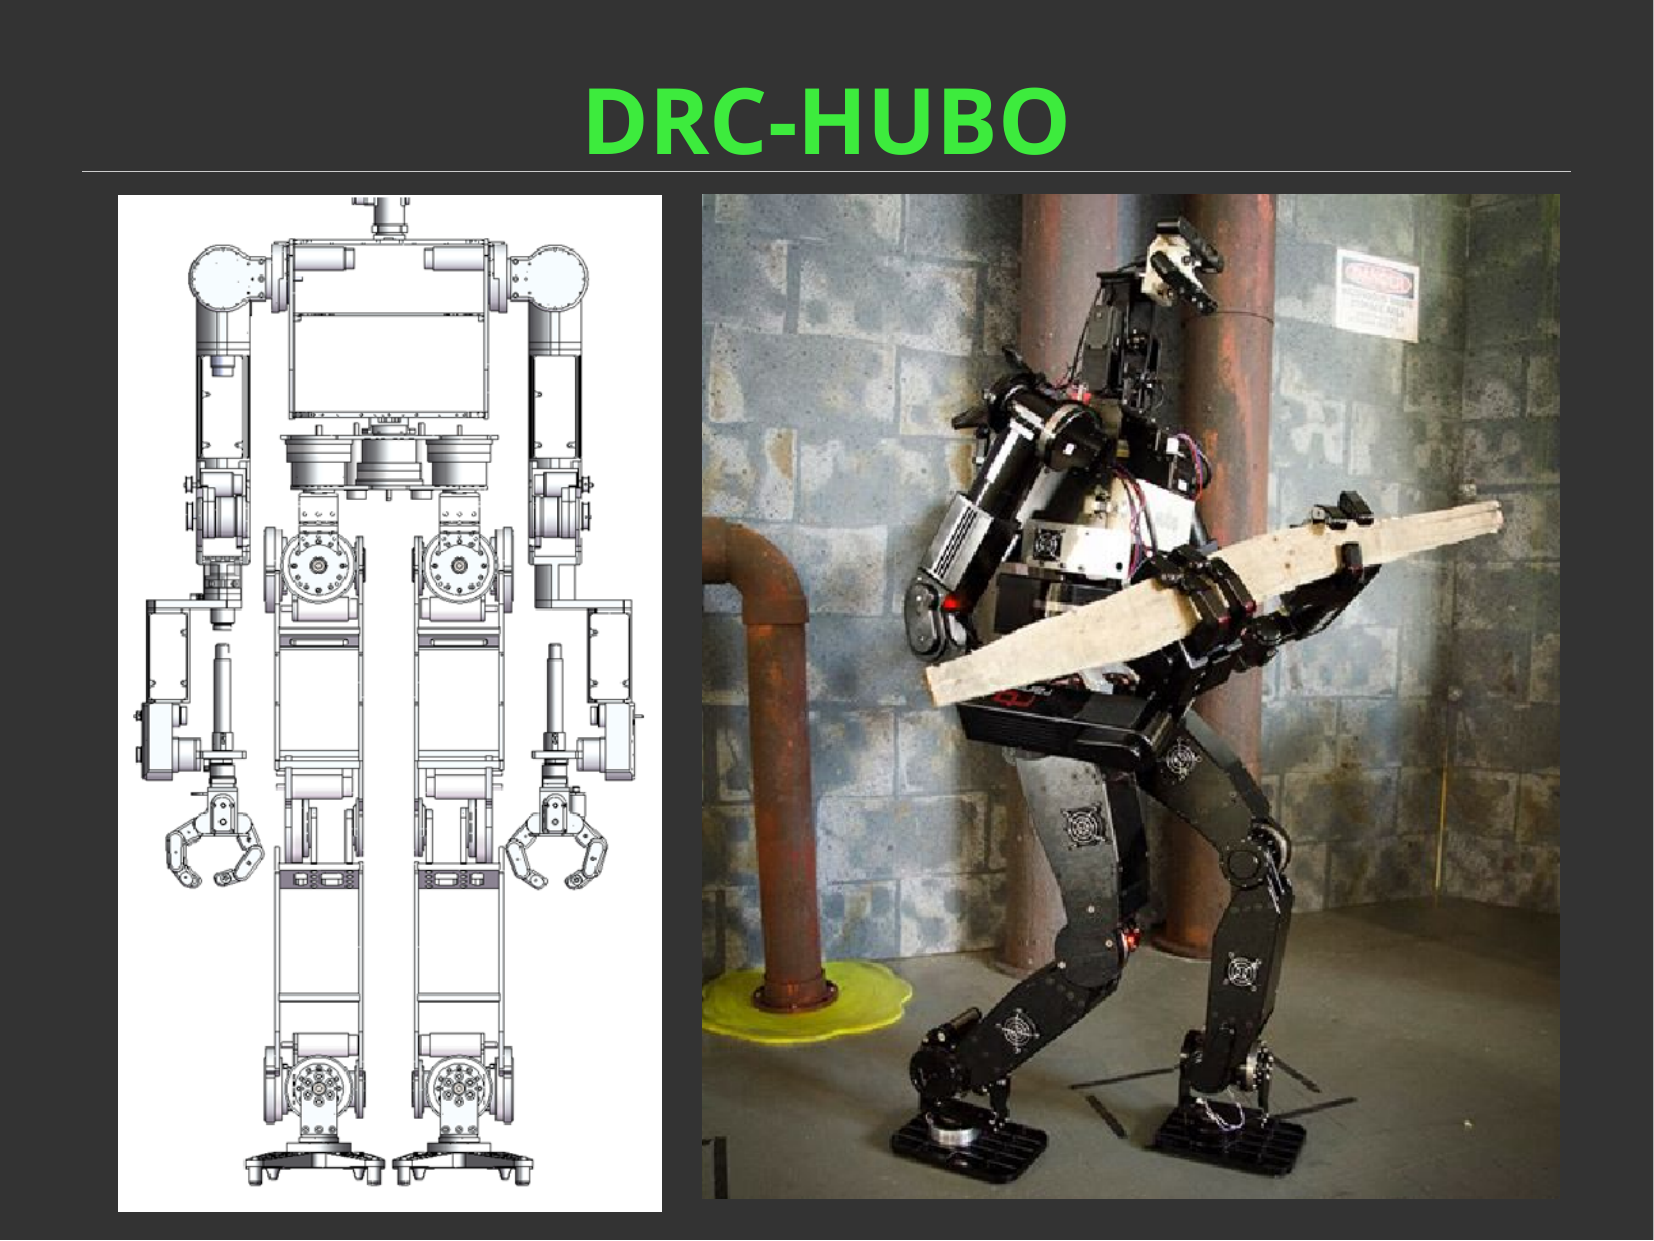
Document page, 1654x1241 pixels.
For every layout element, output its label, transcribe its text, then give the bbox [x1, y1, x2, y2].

picture [118, 195, 662, 1212]
picture [702, 194, 1560, 1199]
title DRC-HUBO [82, 49, 1571, 189]
